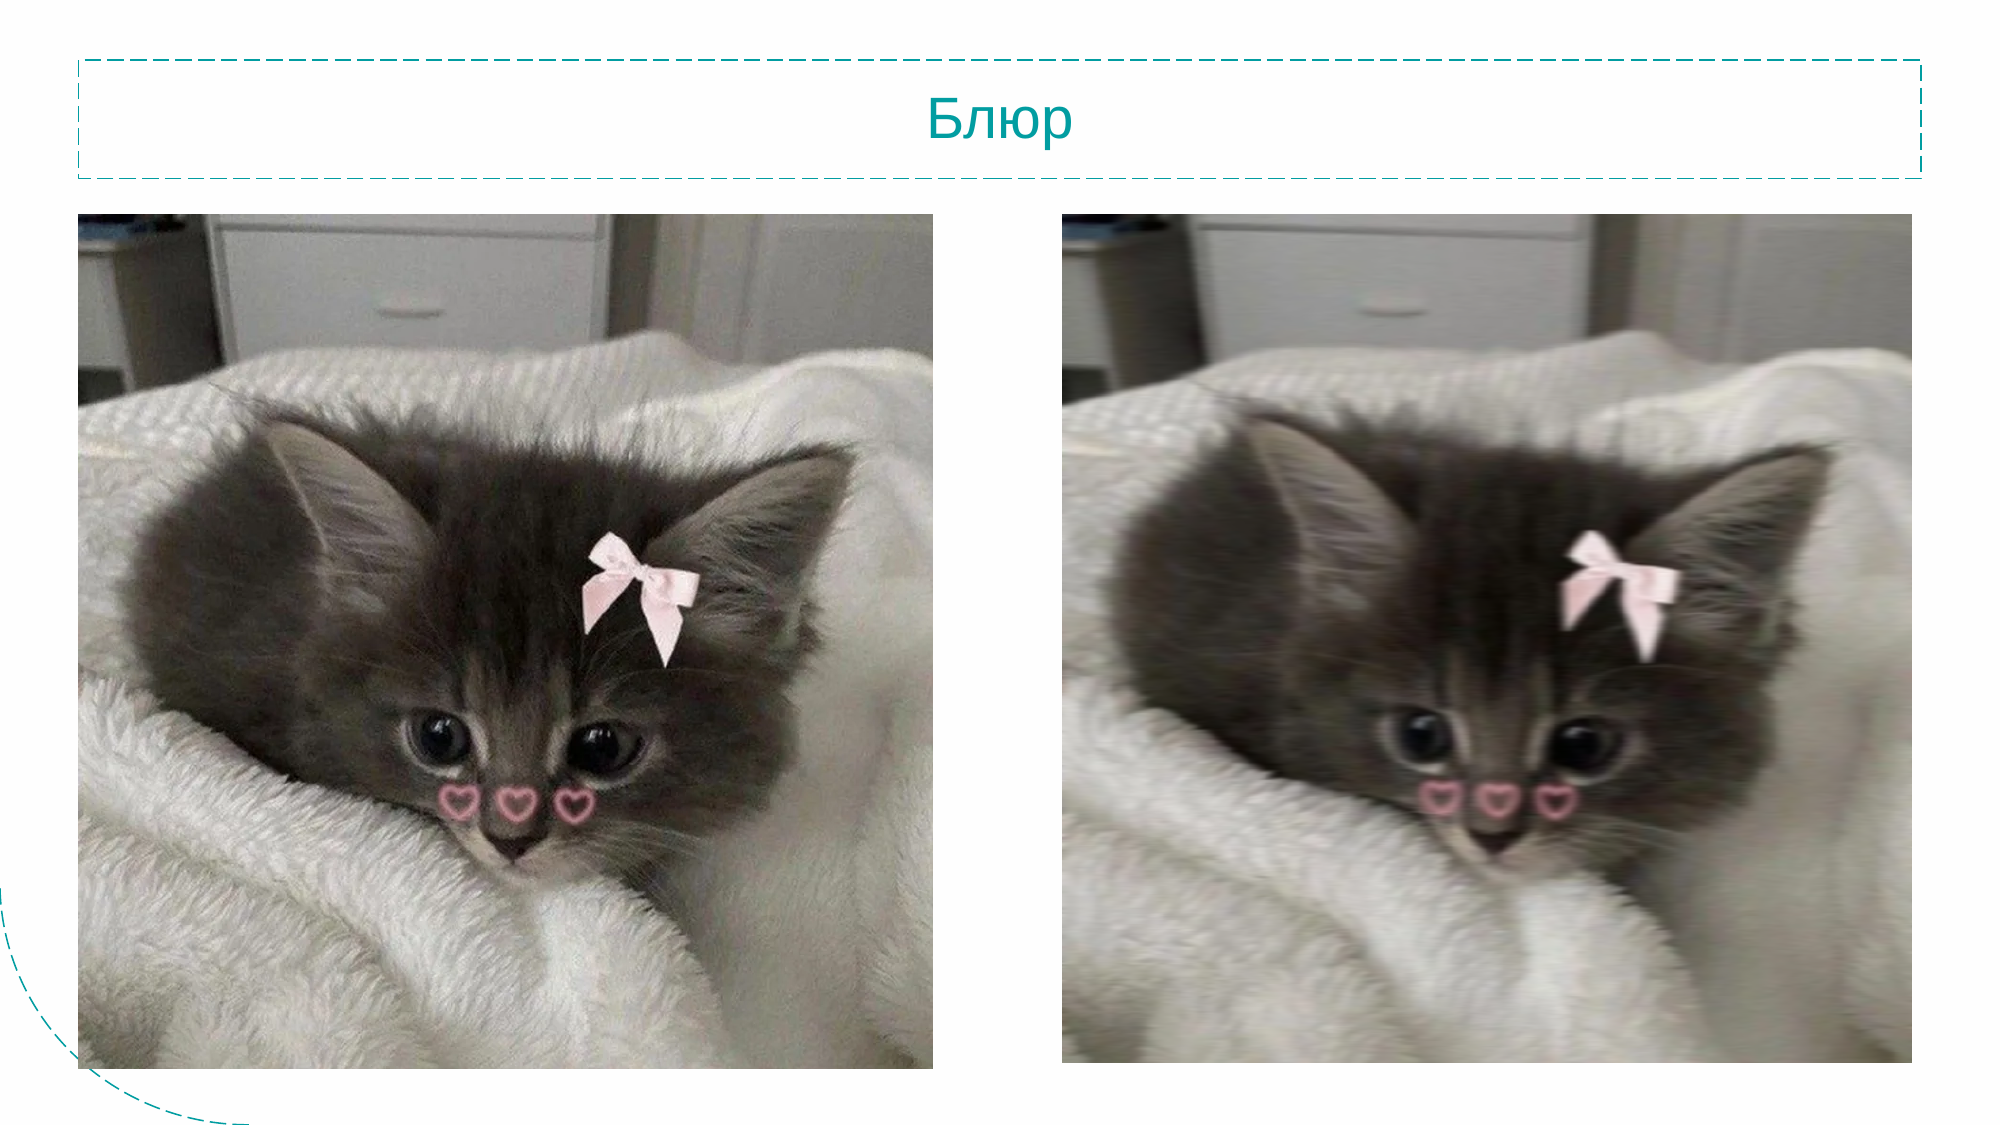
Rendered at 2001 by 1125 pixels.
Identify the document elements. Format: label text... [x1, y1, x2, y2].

title Блюр [78, 59, 1922, 179]
picture [1062, 214, 1912, 1063]
picture [78, 214, 933, 1069]
